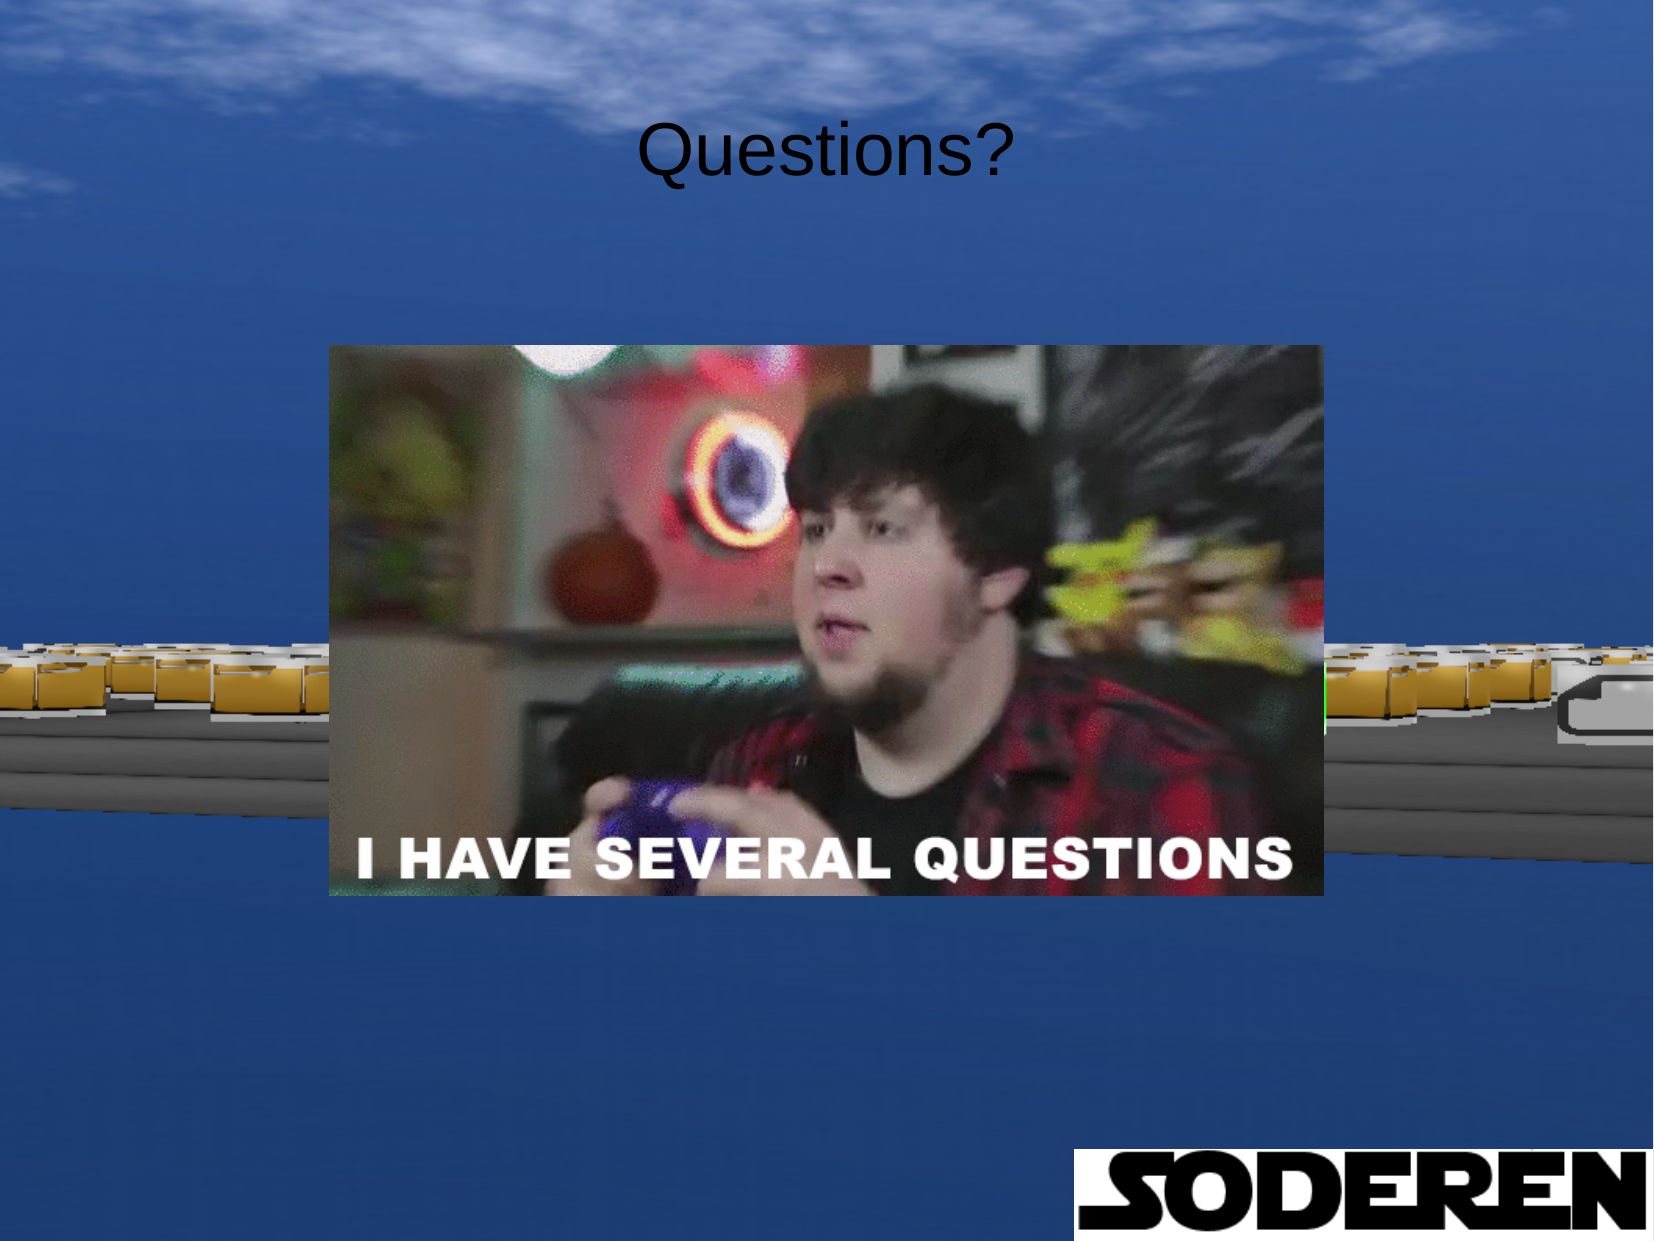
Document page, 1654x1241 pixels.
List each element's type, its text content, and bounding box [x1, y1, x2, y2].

text_box Questions? [621, 99, 1032, 199]
picture [0, 0, 1654, 1241]
